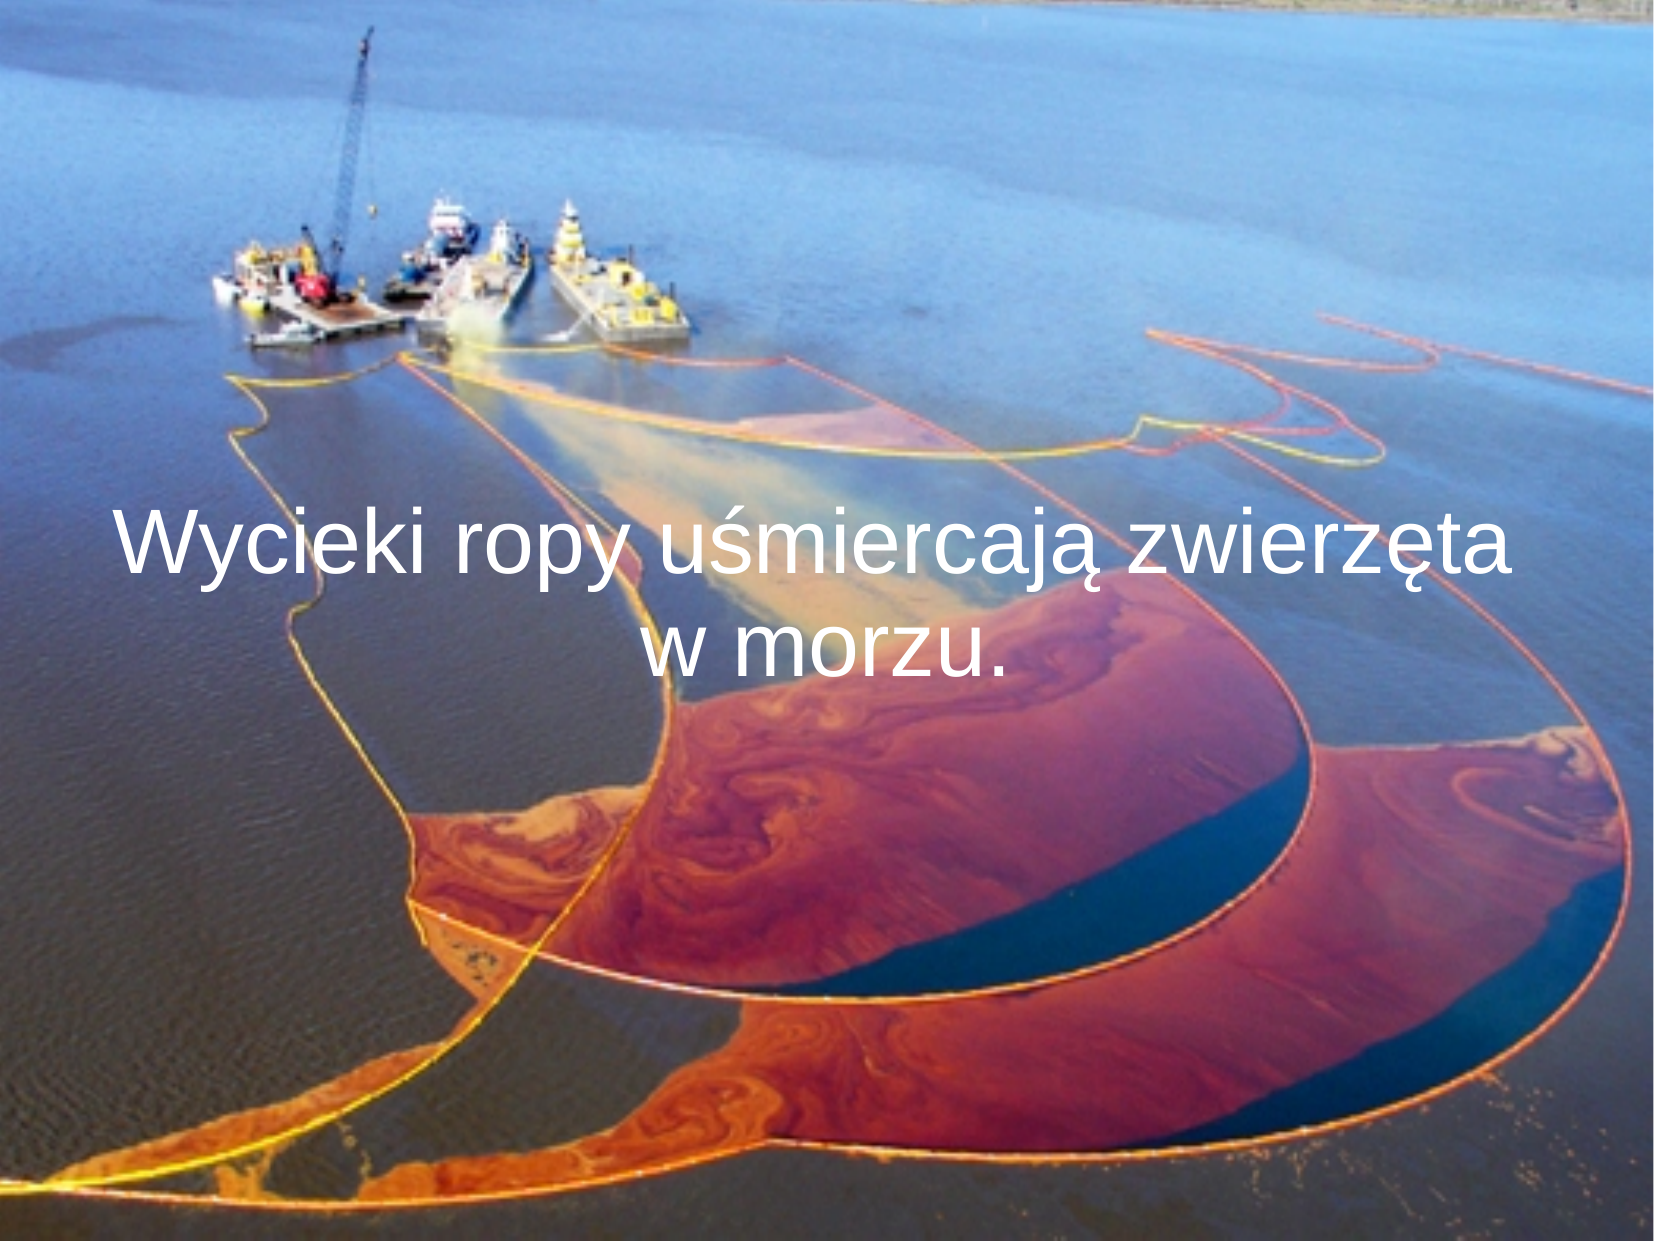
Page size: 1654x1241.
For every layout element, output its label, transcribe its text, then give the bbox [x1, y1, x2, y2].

picture [0, 0, 1654, 1241]
title Wycieki ropy uśmiercają zwierzęta w morzu. [82, 489, 1571, 697]
